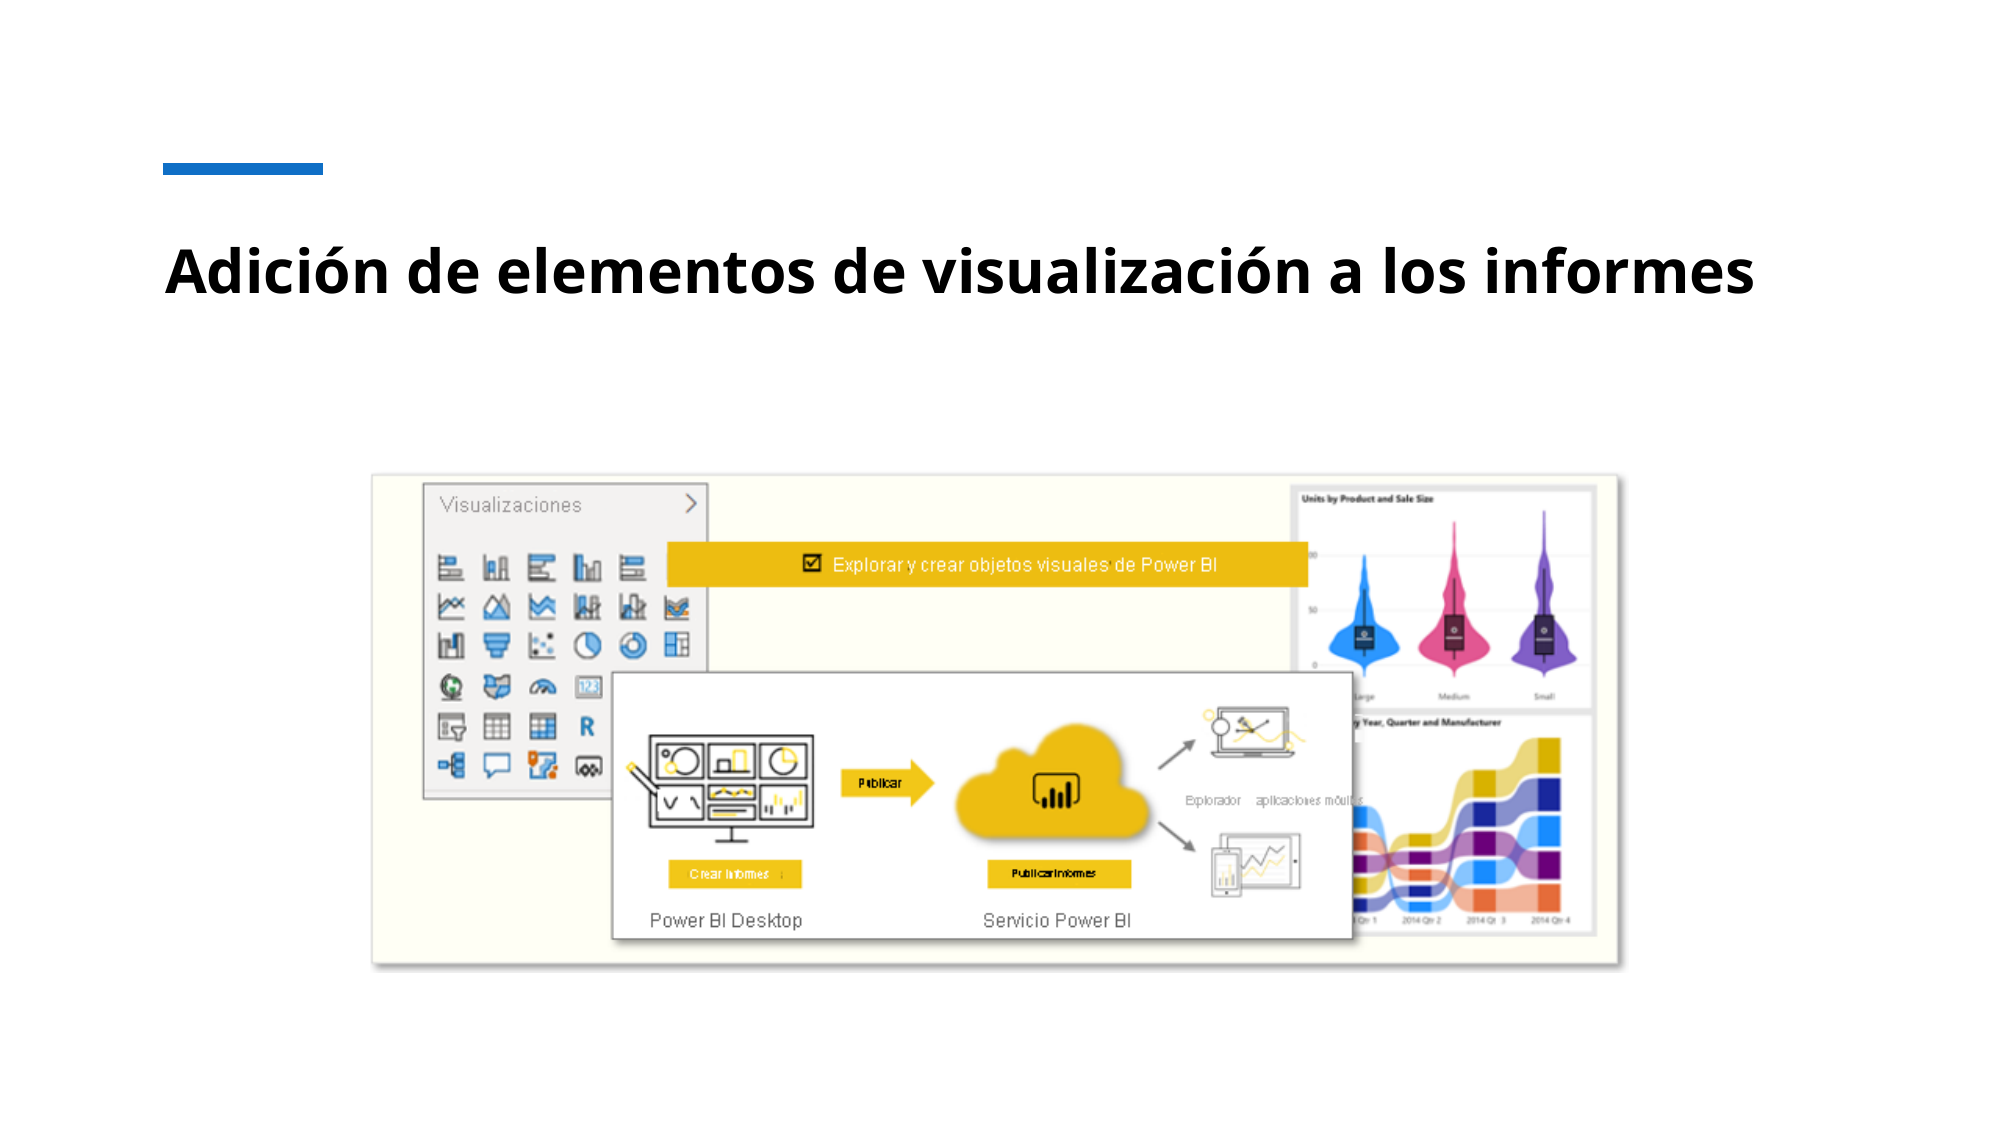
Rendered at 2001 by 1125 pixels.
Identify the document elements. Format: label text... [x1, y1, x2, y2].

picture [370, 470, 1629, 973]
title Adición de elementos de visualización a los informes [150, 224, 1851, 441]
